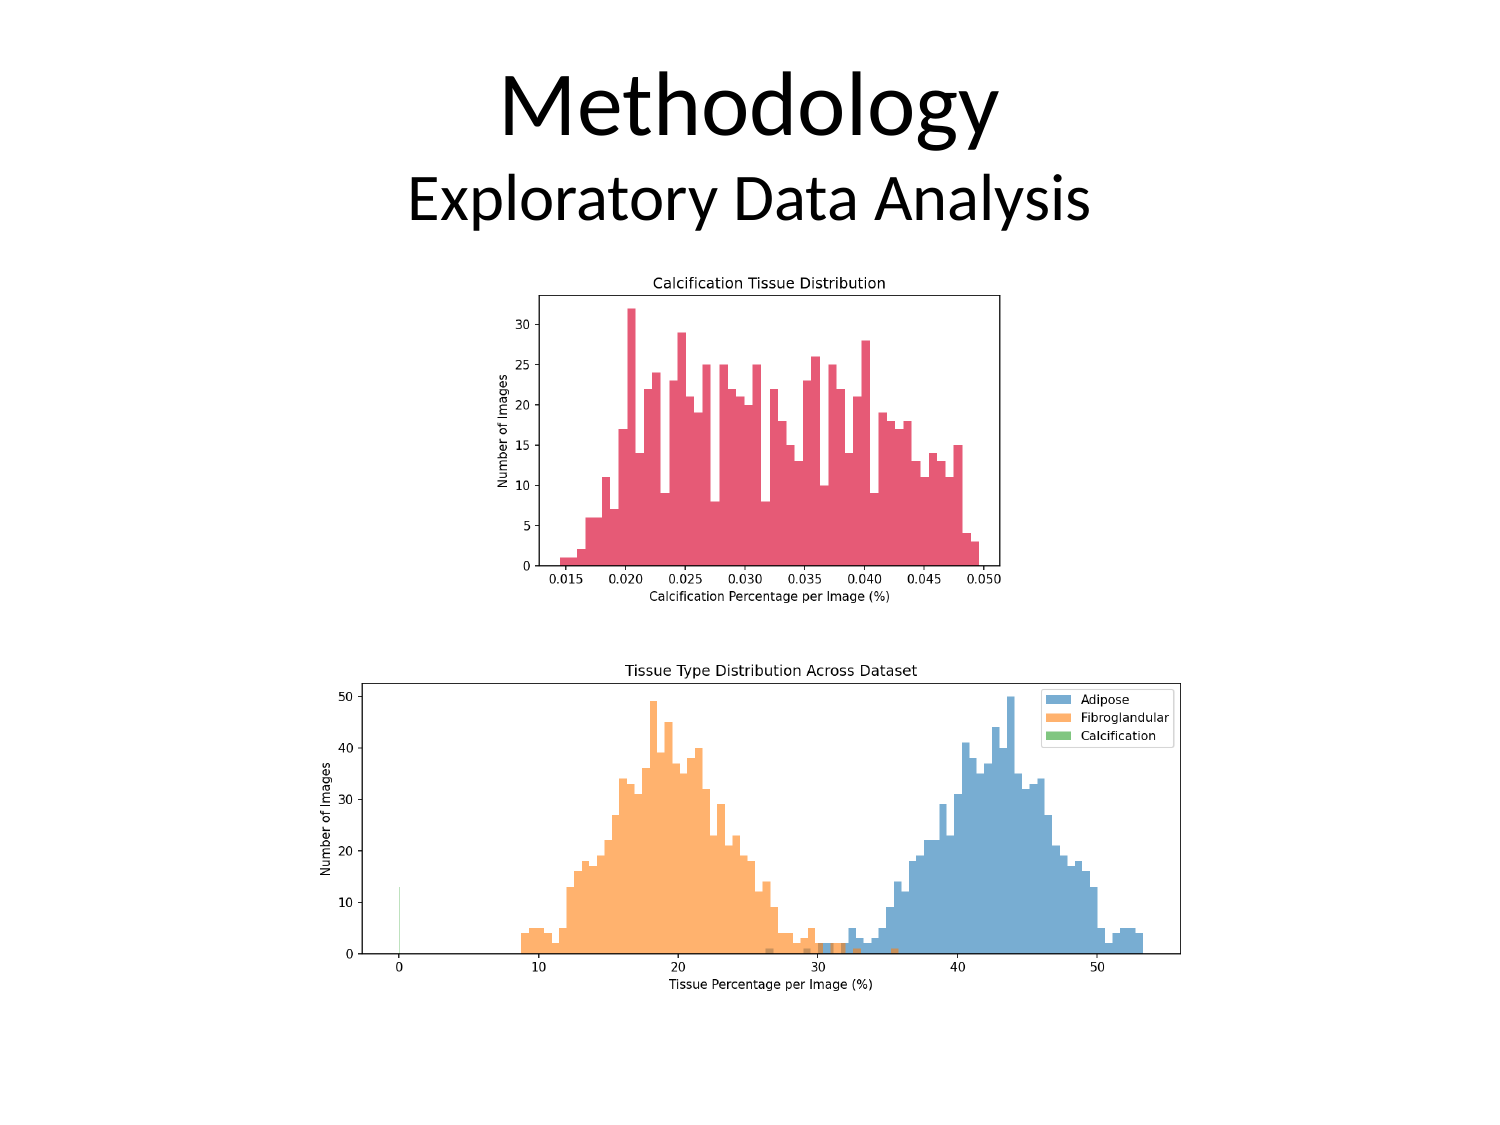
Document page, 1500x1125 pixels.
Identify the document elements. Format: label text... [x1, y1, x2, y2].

picture [307, 650, 1193, 1005]
title Methodology Exploratory Data Analysis [75, 45, 1425, 233]
picture [484, 262, 1016, 617]
